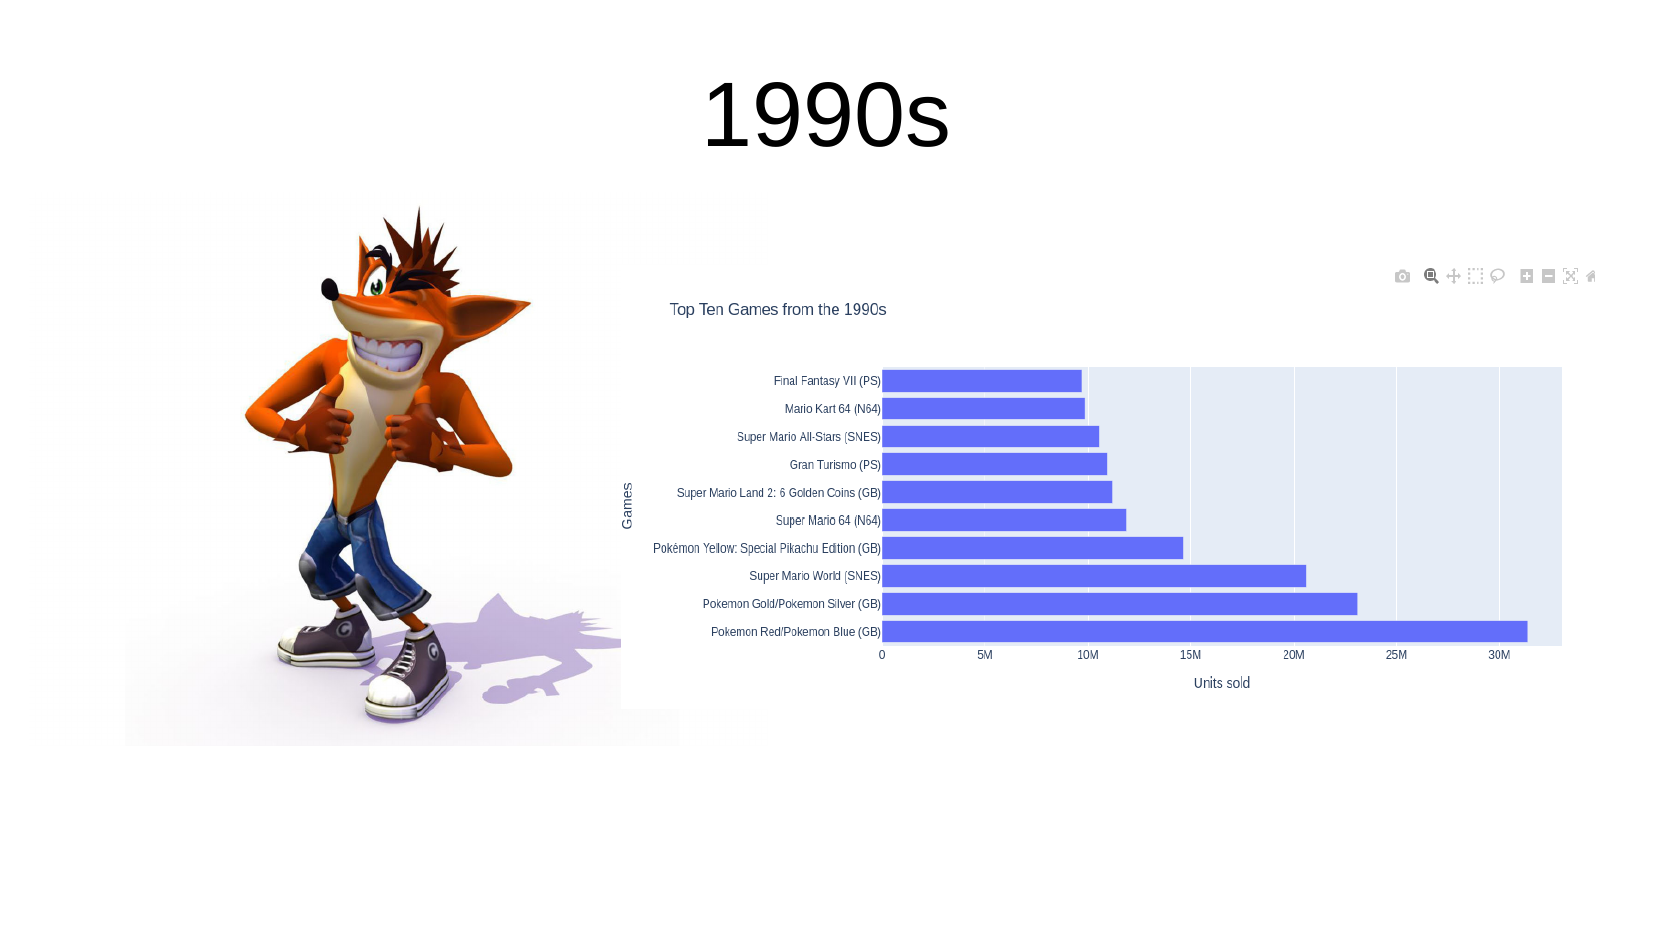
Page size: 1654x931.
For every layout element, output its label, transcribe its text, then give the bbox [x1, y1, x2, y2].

title 1990s [82, 37, 1571, 193]
picture [29, 192, 1595, 747]
